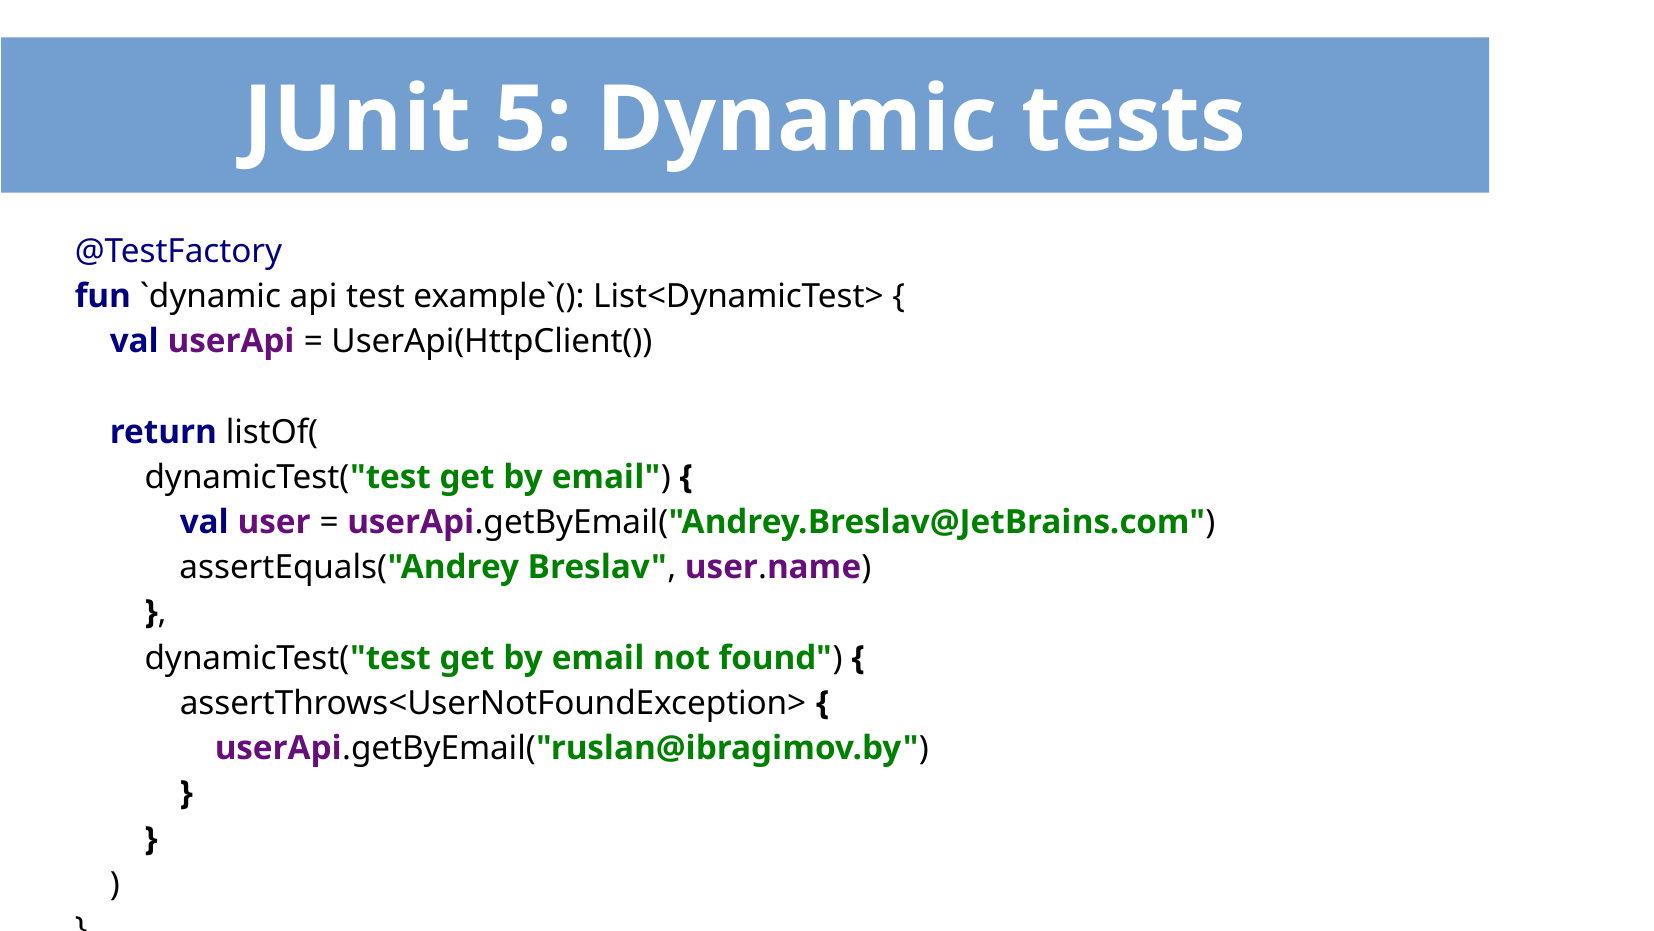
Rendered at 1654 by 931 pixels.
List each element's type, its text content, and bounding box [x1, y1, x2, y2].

text_box @TestFactory fun `dynamic api test example`(): List<DynamicTest> { val userApi = UserApi(HttpClient()) return listOf( dynamicTest("test get by email") { val user = userApi.getByEmail("Andrey.Breslav@JetBrains.com") assertEquals("Andrey Breslav", user.name) }, dynamicTest("test get by email not found") { assertThrows<UserNotFoundException> { userApi.getByEmail("ruslan@ibragimov.by") } } ) } [60, 219, 1550, 871]
title JUnit 5: Dynamic tests [1, 37, 1490, 193]
